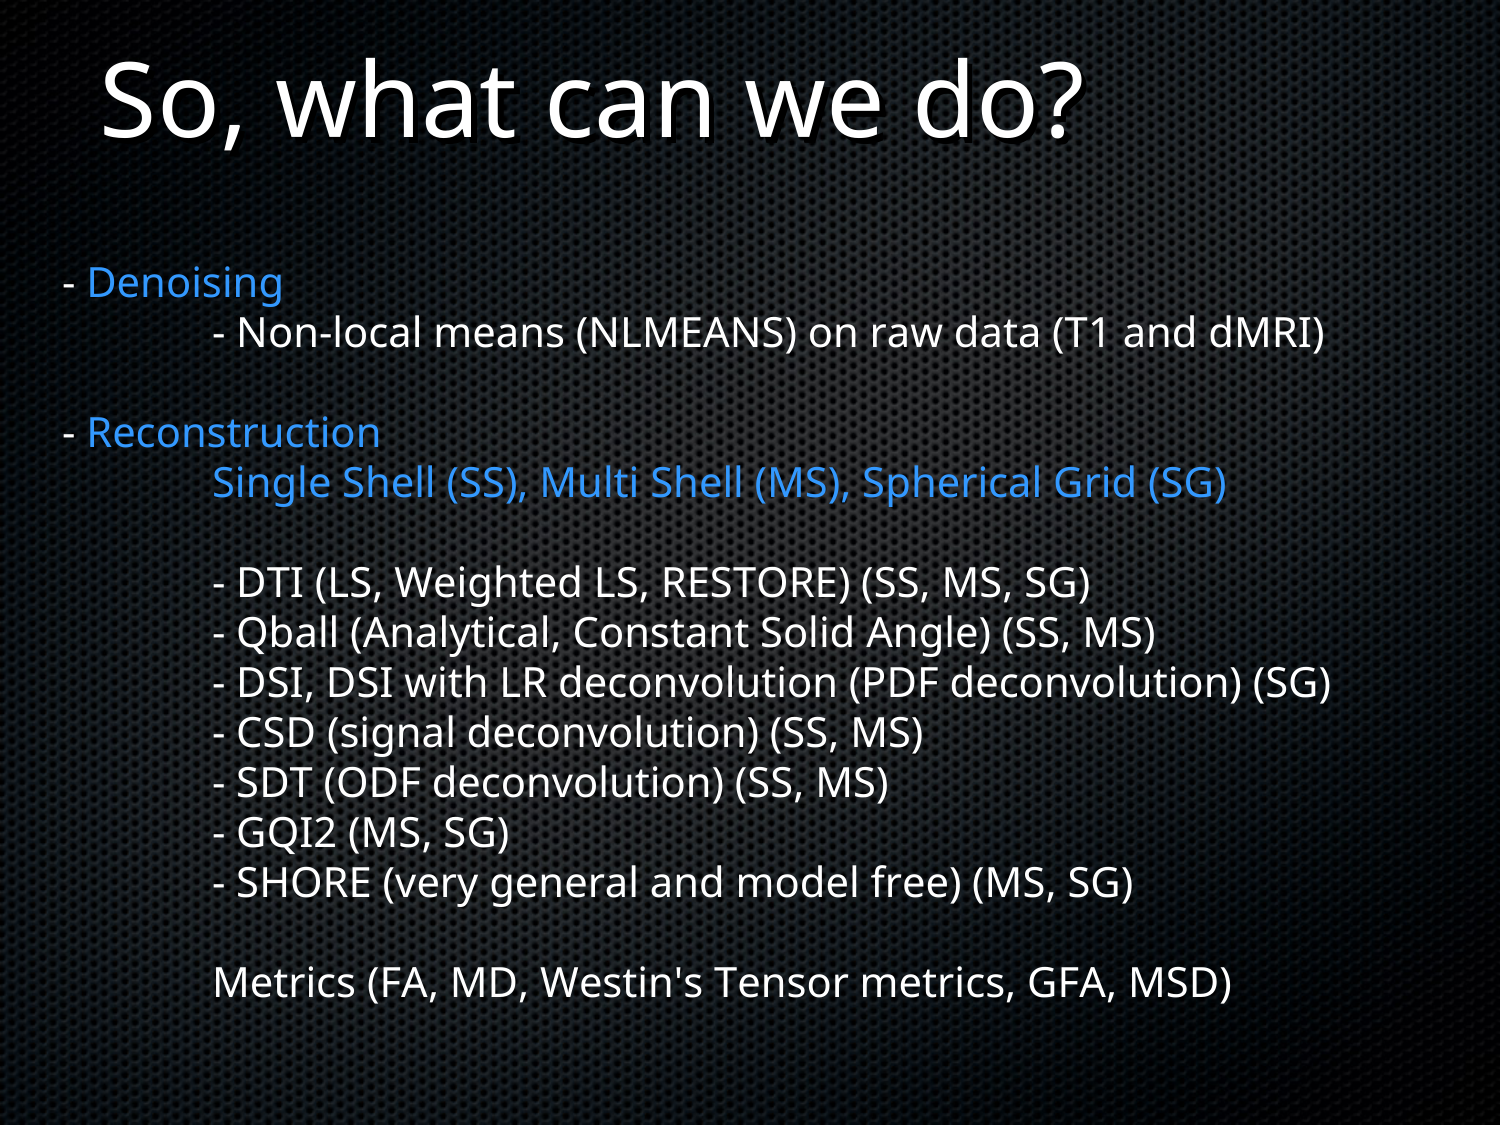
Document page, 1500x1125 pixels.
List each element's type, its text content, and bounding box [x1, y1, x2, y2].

title So, what can we do? [91, 11, 1411, 181]
picture [0, 0, 1500, 1125]
text_box - Denoising - Non-local means (NLMEANS) on raw data (T1 and dMRI) - Reconstruction Single Shell (SS), Multi Shell (MS), Spherical Grid (SG) - DTI (LS, Weighted LS, RESTORE) (SS, MS, SG) - Qball (Analytical, Constant Solid Angle) (SS, MS) - DSI, DSI with LR deconvolution (PDF deconvolution) (SG) - CSD (signal deconvolution) (SS, MS) - SDT (ODF deconvolution) (SS, MS) - GQI2 (MS, SG) - SHORE (very general and model free) (MS, SG) Metrics (FA, MD, Westin's Tensor metrics, GFA, MSD) [47, 248, 1477, 1125]
